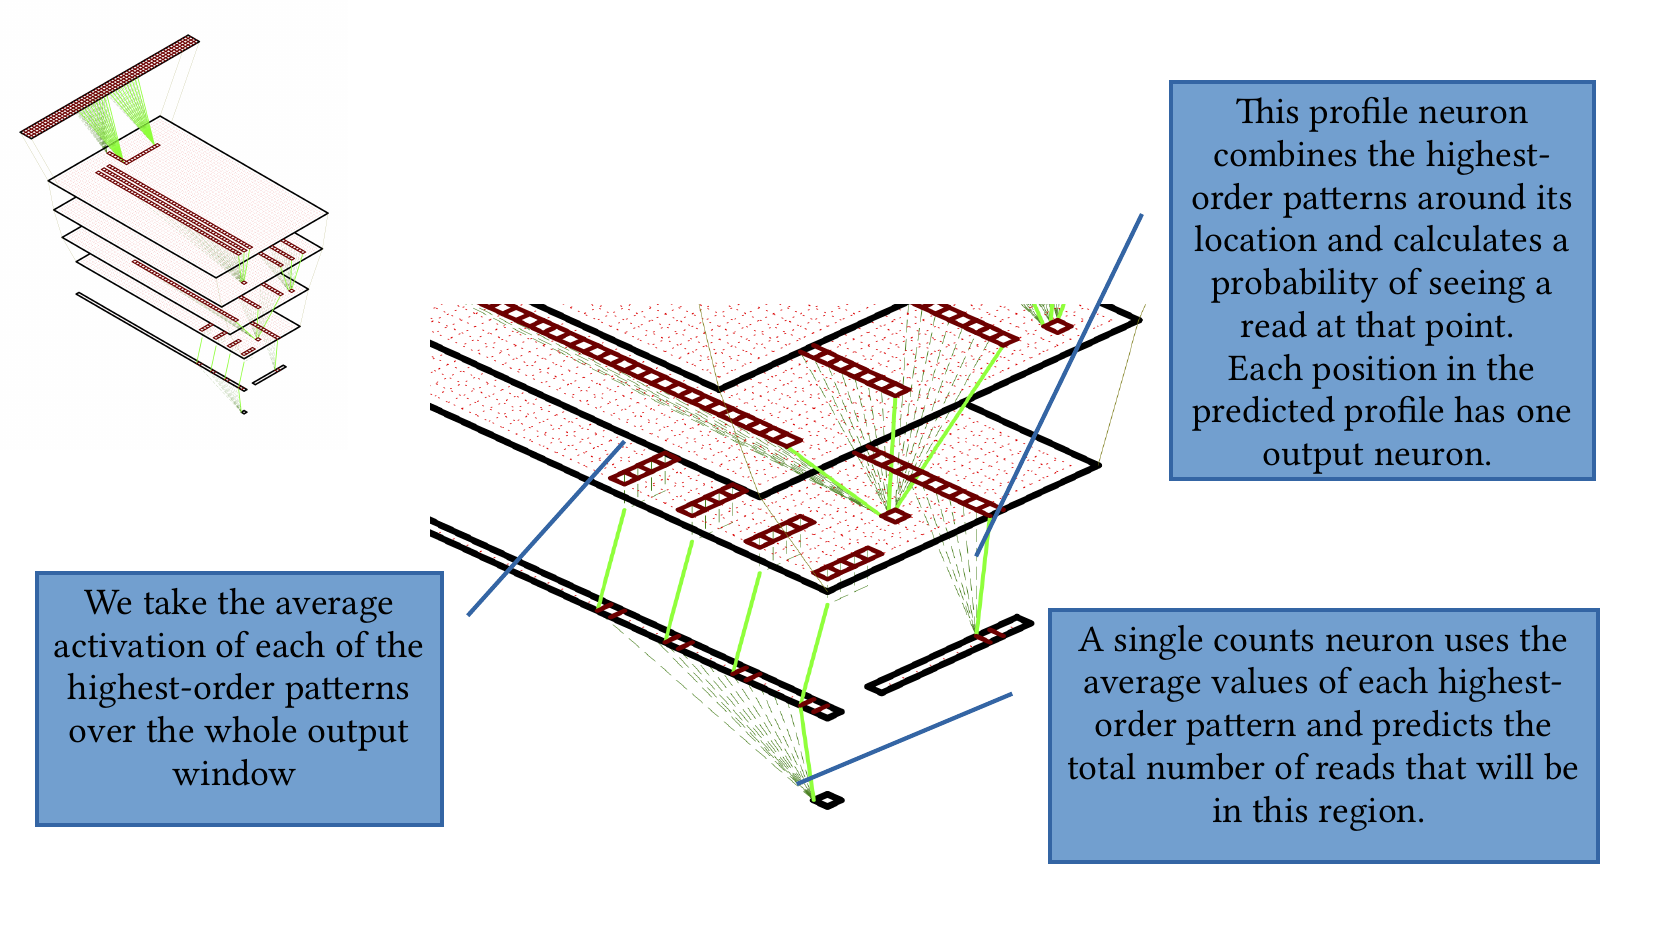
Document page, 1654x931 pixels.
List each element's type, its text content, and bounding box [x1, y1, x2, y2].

text_box We take the average activation of each of the highest-order patterns over the whole output window [37, 573, 442, 825]
text_box A single counts neuron uses the average values of each highest-order pattern and predicts the total number of reads that will be in this region. [1050, 610, 1598, 862]
picture [0, 0, 348, 450]
text_box This profile neuron combines the highest-order patterns around its location and calculates a probability of seeing a read at that point. Each position in the predicted profile has one output neuron. [1171, 82, 1594, 479]
picture [430, 304, 1172, 863]
